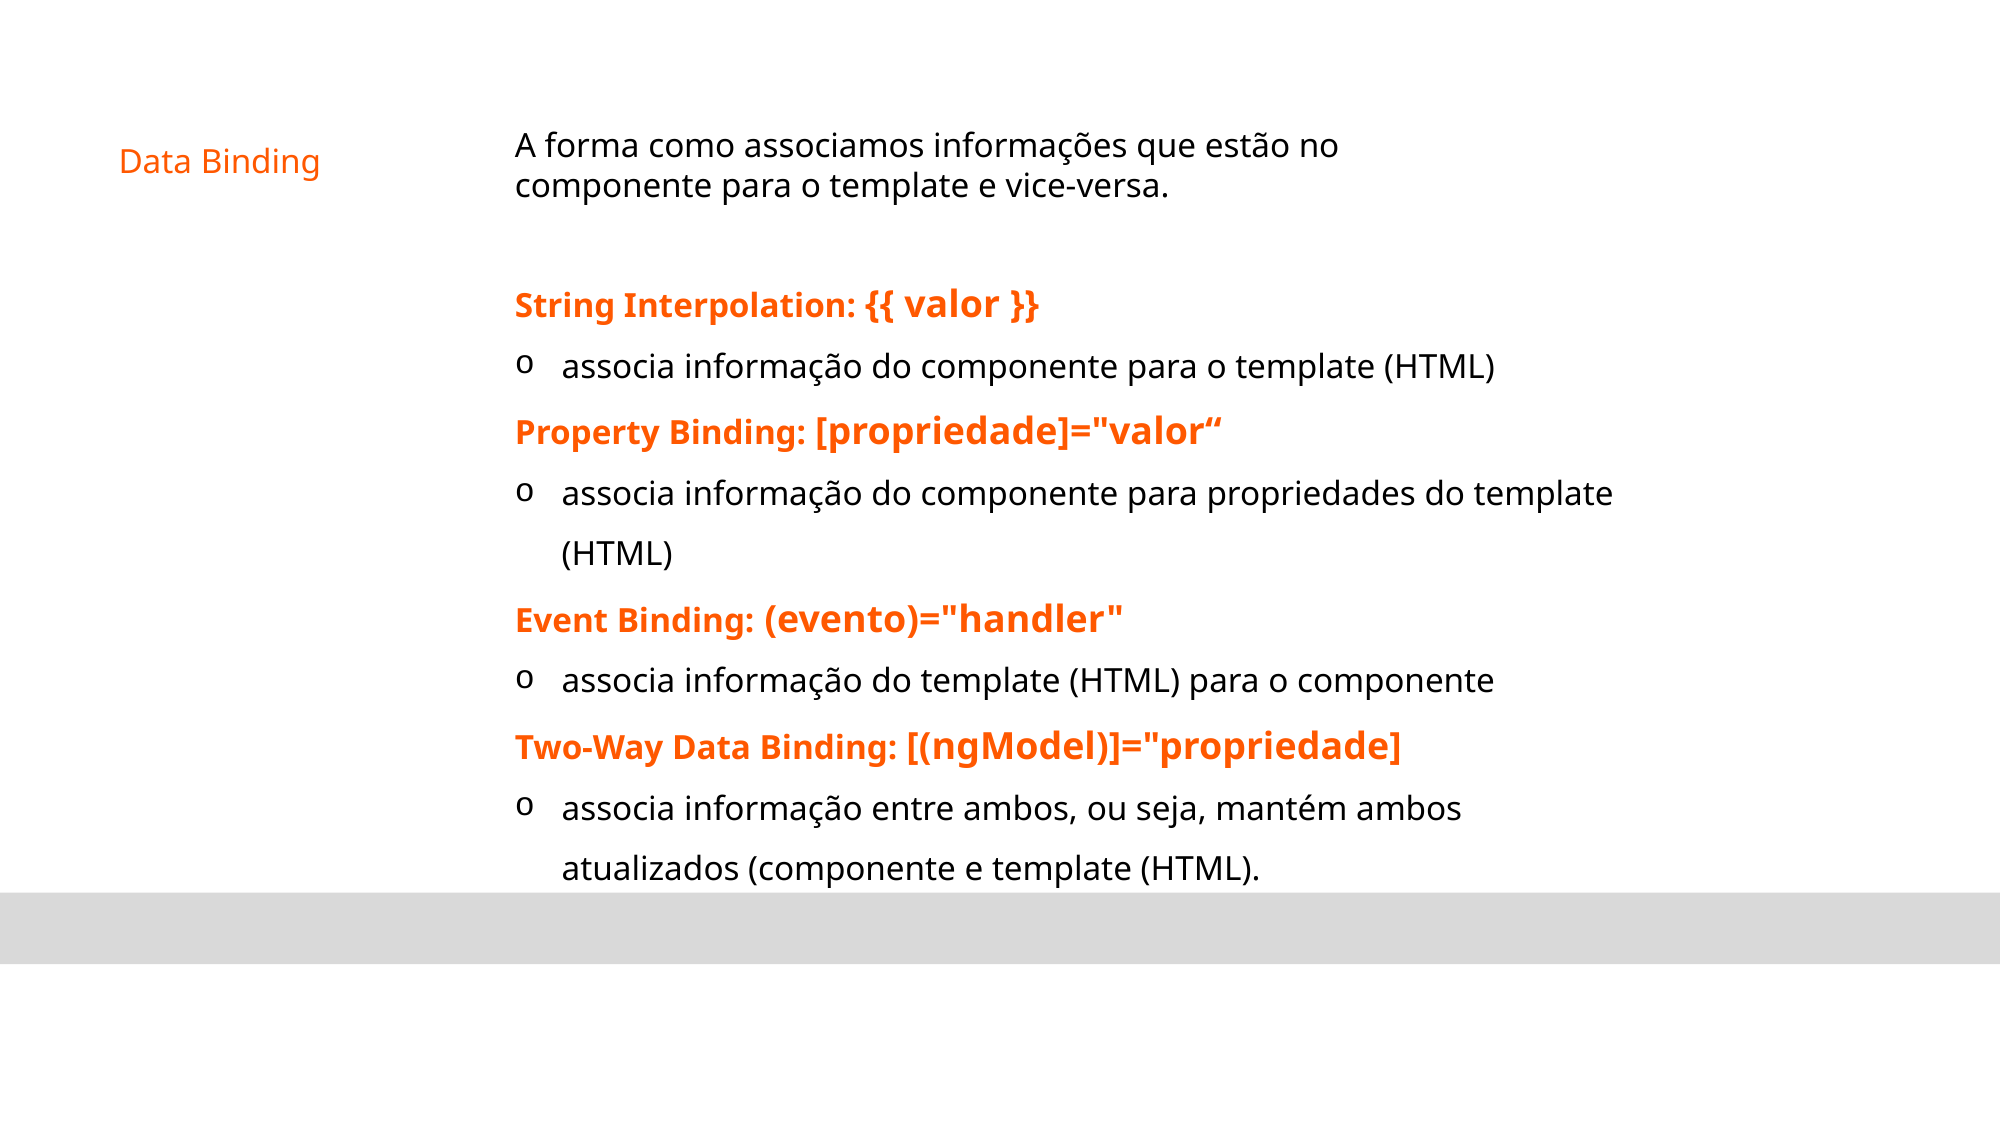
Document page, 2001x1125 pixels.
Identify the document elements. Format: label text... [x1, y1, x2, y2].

text_box Data Binding [103, 132, 474, 188]
text_box [0, 892, 2000, 965]
text_box String Interpolation: {{ valor }} associa informação do componente para o template (HTML) Property Binding: [propriedade]="valor“ associa informação do componente para propriedades do template (HTML) Event Binding: (evento)="handler" associa informação do template (HTML) para o componente Two-Way Data Binding: [(ngModel)]="propriedade] associa informação entre ambos, ou seja, mantém ambos atualizados (componente e template (HTML). [499, 250, 1657, 955]
text_box A forma como associamos informações que estão no componente para o template e vice-versa. [500, 117, 1500, 212]
